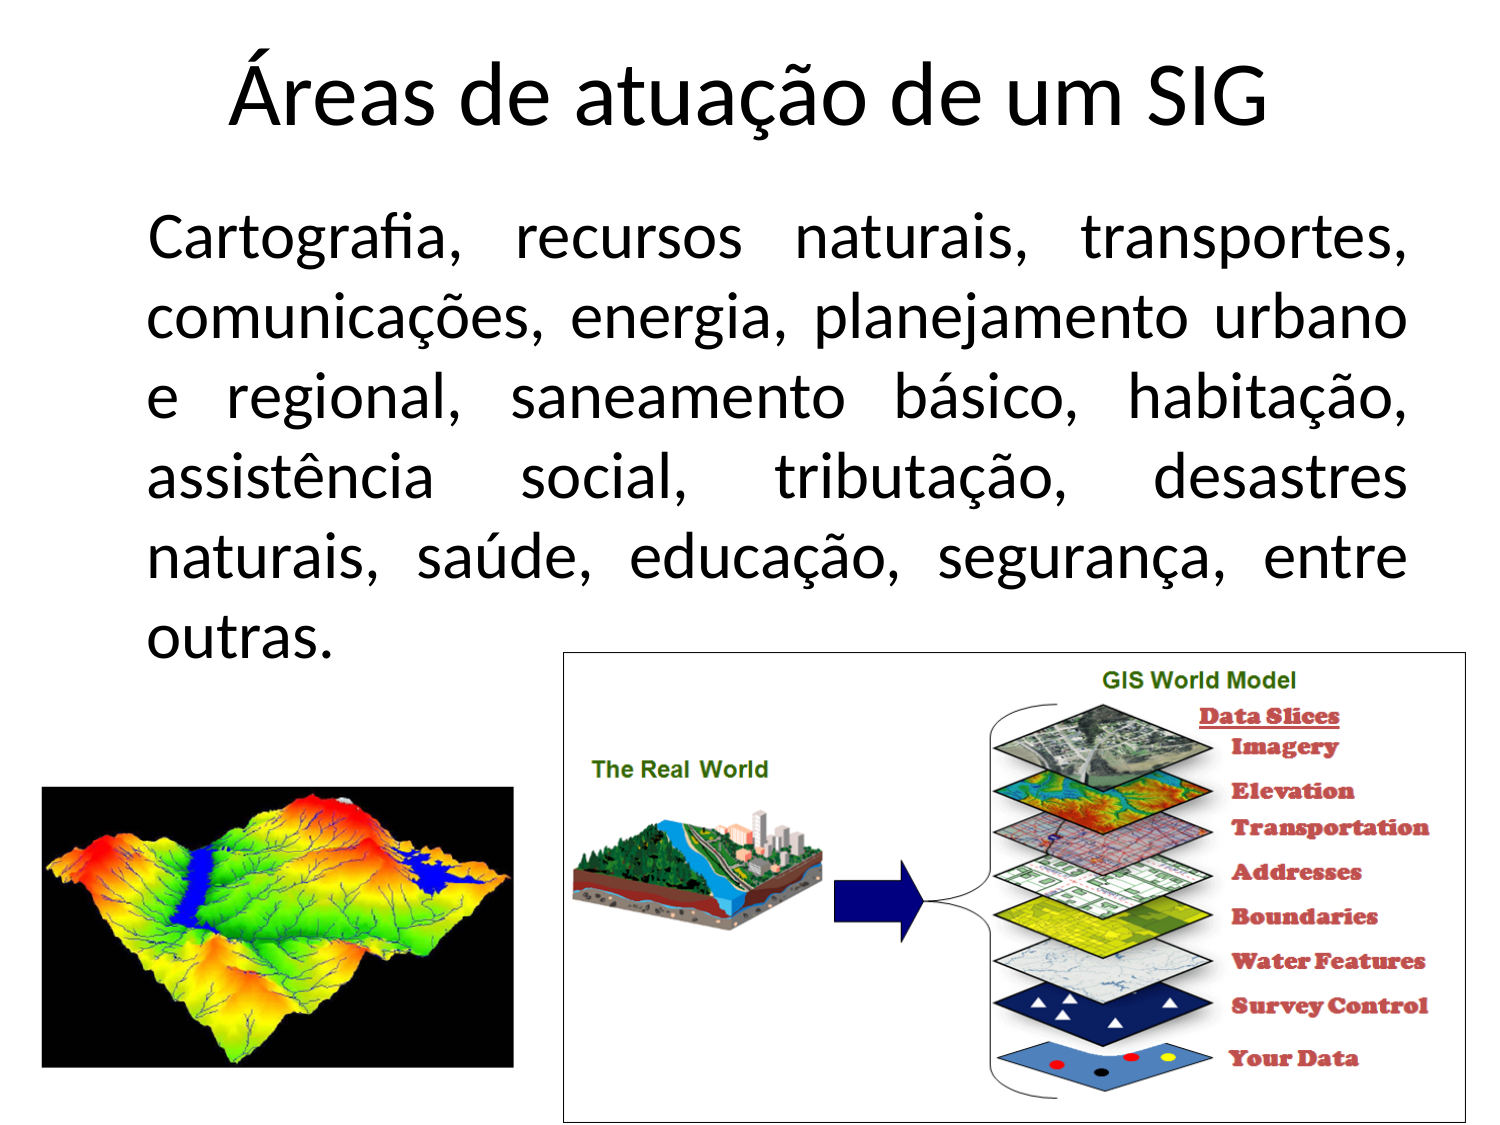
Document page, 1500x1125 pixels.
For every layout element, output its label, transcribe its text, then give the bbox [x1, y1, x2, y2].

picture [41, 786, 514, 1068]
picture [561, 648, 1470, 1125]
list Cartografia, recursos naturais, transportes, comunicações, energia, planejamento urbano e regional, saneamento básico, habitação, assistência social, tributação, desastres naturais, saúde, educação, segurança, entre outras. [75, 184, 1425, 927]
title Áreas de atuação de um SIG [75, 0, 1425, 183]
